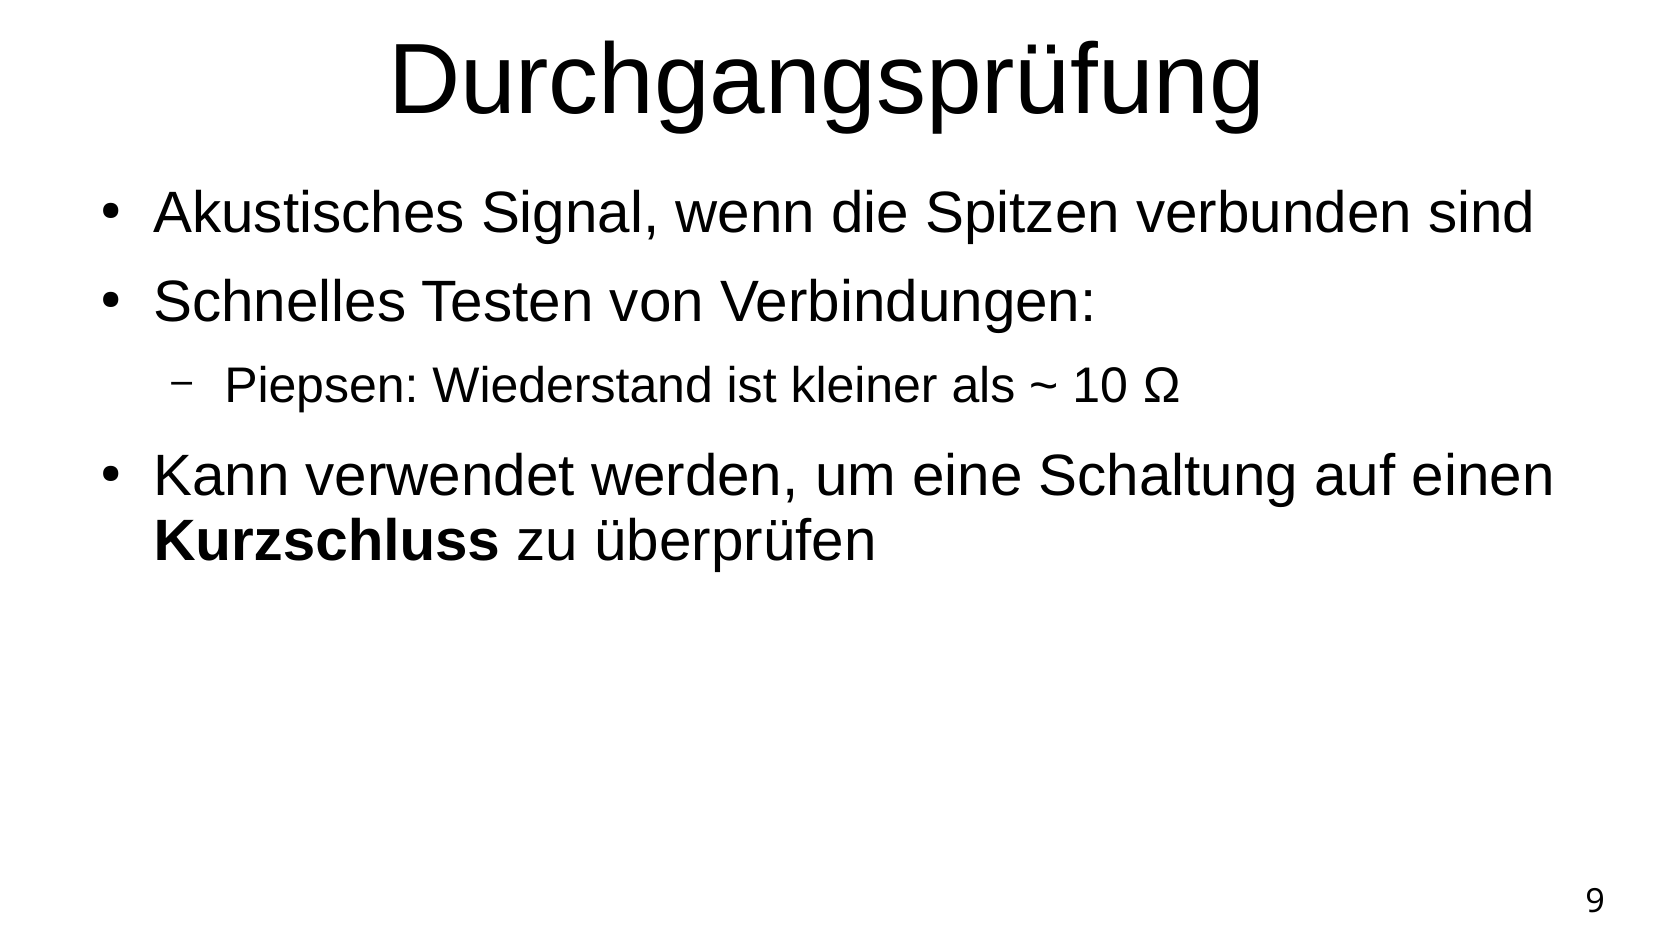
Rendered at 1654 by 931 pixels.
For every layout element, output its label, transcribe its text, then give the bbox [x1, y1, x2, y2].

title Durchgangsprüfung [82, 1, 1571, 157]
list Akustisches Signal, wenn die Spitzen verbunden sind Schnelles Testen von Verbindungen: Piepsen: Wiederstand ist kleiner als ~ 10 Ω Kann verwendet werden, um eine Schaltung auf einen Kurzschluss zu überprüfen [82, 180, 1571, 811]
